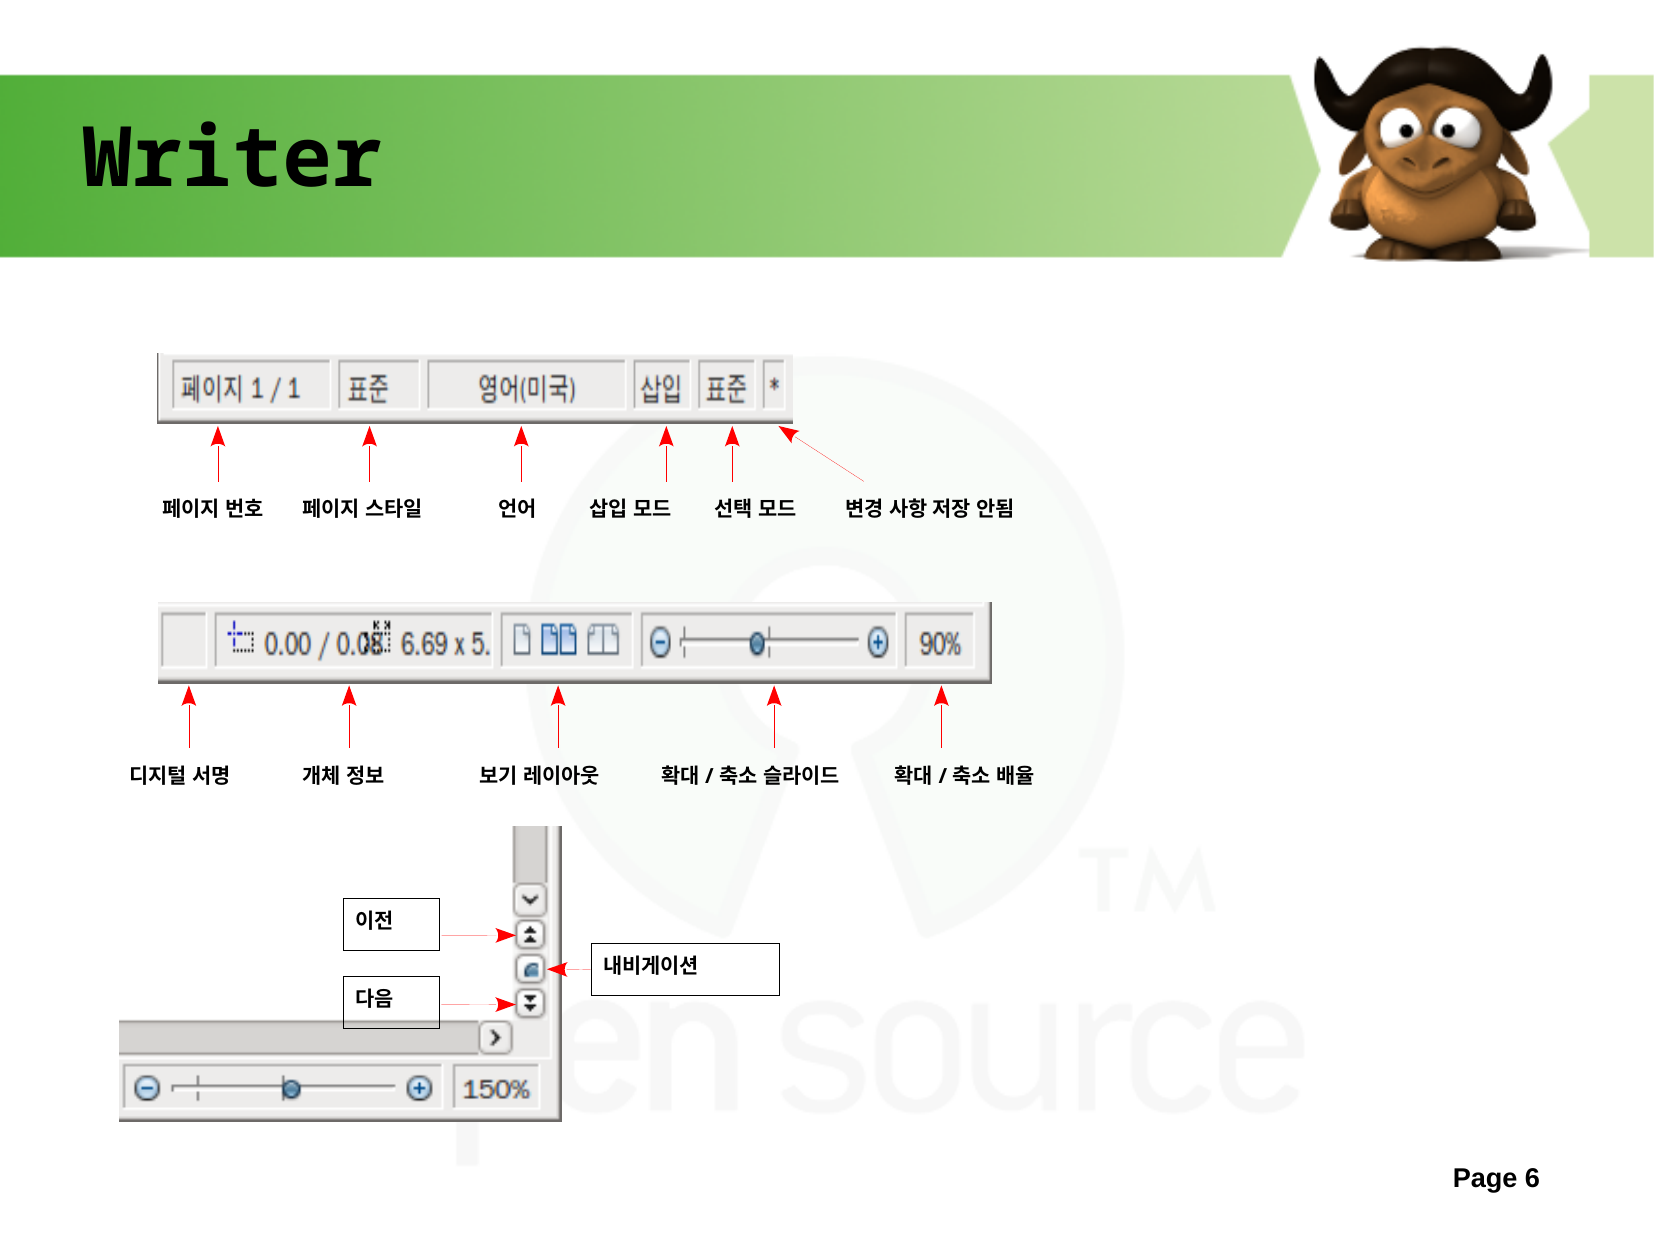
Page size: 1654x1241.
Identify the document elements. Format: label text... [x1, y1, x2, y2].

picture [0, 0, 1654, 1241]
title Writer [82, 49, 1571, 257]
text_box 페이지 스타일 [291, 486, 465, 544]
text_box 개체 정보 [290, 753, 425, 817]
text_box 언어 [486, 486, 560, 544]
text_box 내비게이션 [591, 943, 780, 996]
text_box 확대/축소 배율 [882, 753, 1087, 817]
text_box 삽입 모드 [577, 486, 703, 544]
text_box 이전 [343, 898, 440, 951]
text_box 선택 모드 [703, 486, 831, 544]
text_box 변경 사항 저장 안됨 [833, 486, 1069, 544]
text_box 디지털 서명 [118, 753, 277, 817]
text_box 페이지 번호 [151, 486, 291, 544]
text_box 보기 레이아웃 [468, 753, 649, 817]
text_box 다음 [343, 976, 440, 1029]
text_box 확대/축소 슬라이드 [649, 753, 882, 817]
